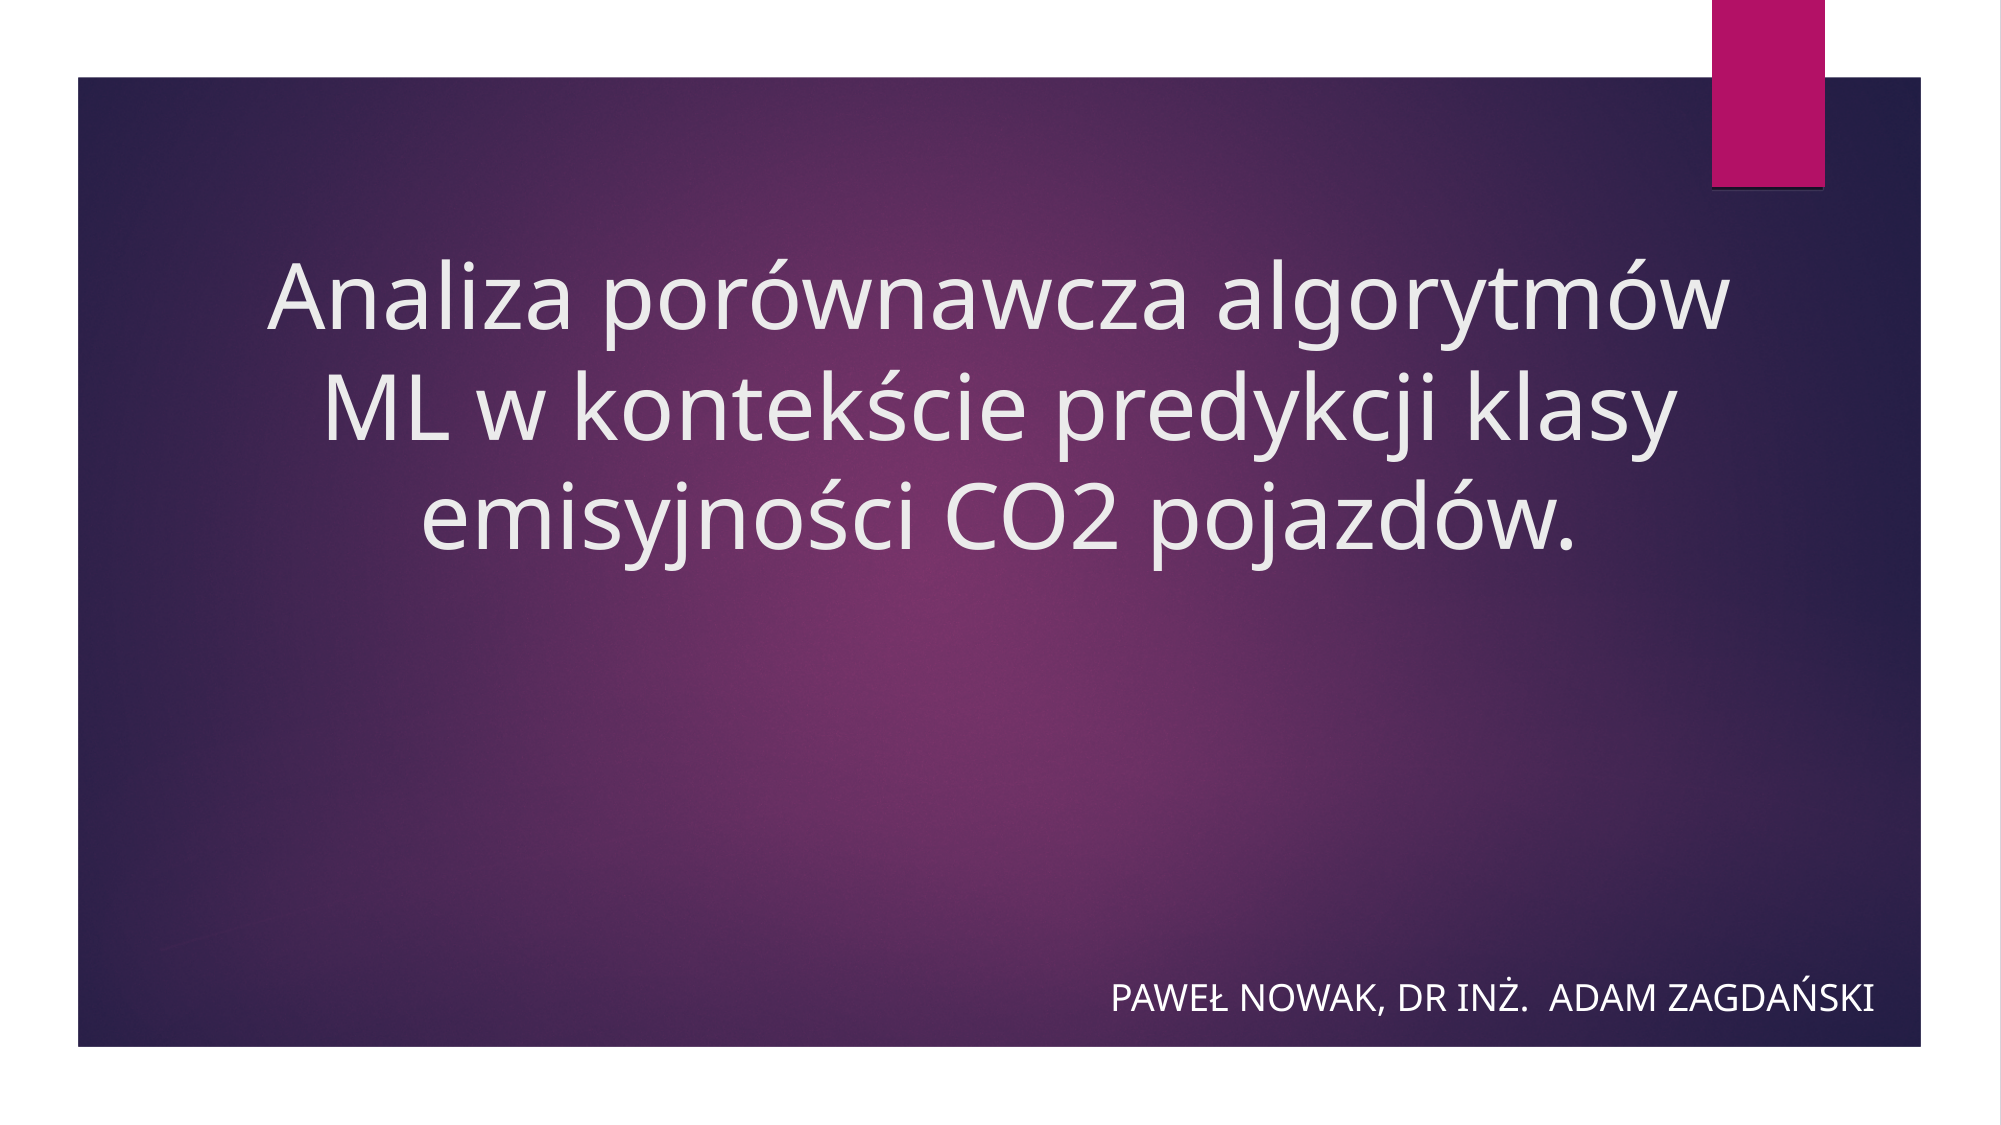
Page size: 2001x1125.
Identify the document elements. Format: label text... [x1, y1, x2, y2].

subtitle Paweł Nowak, dr inż. Adam Zagdański [1095, 966, 2000, 1125]
title Analiza porównawcza algorytmów ML w kontekście predykcji klasy emisyjności CO2 pojazdów. [249, 79, 1750, 576]
